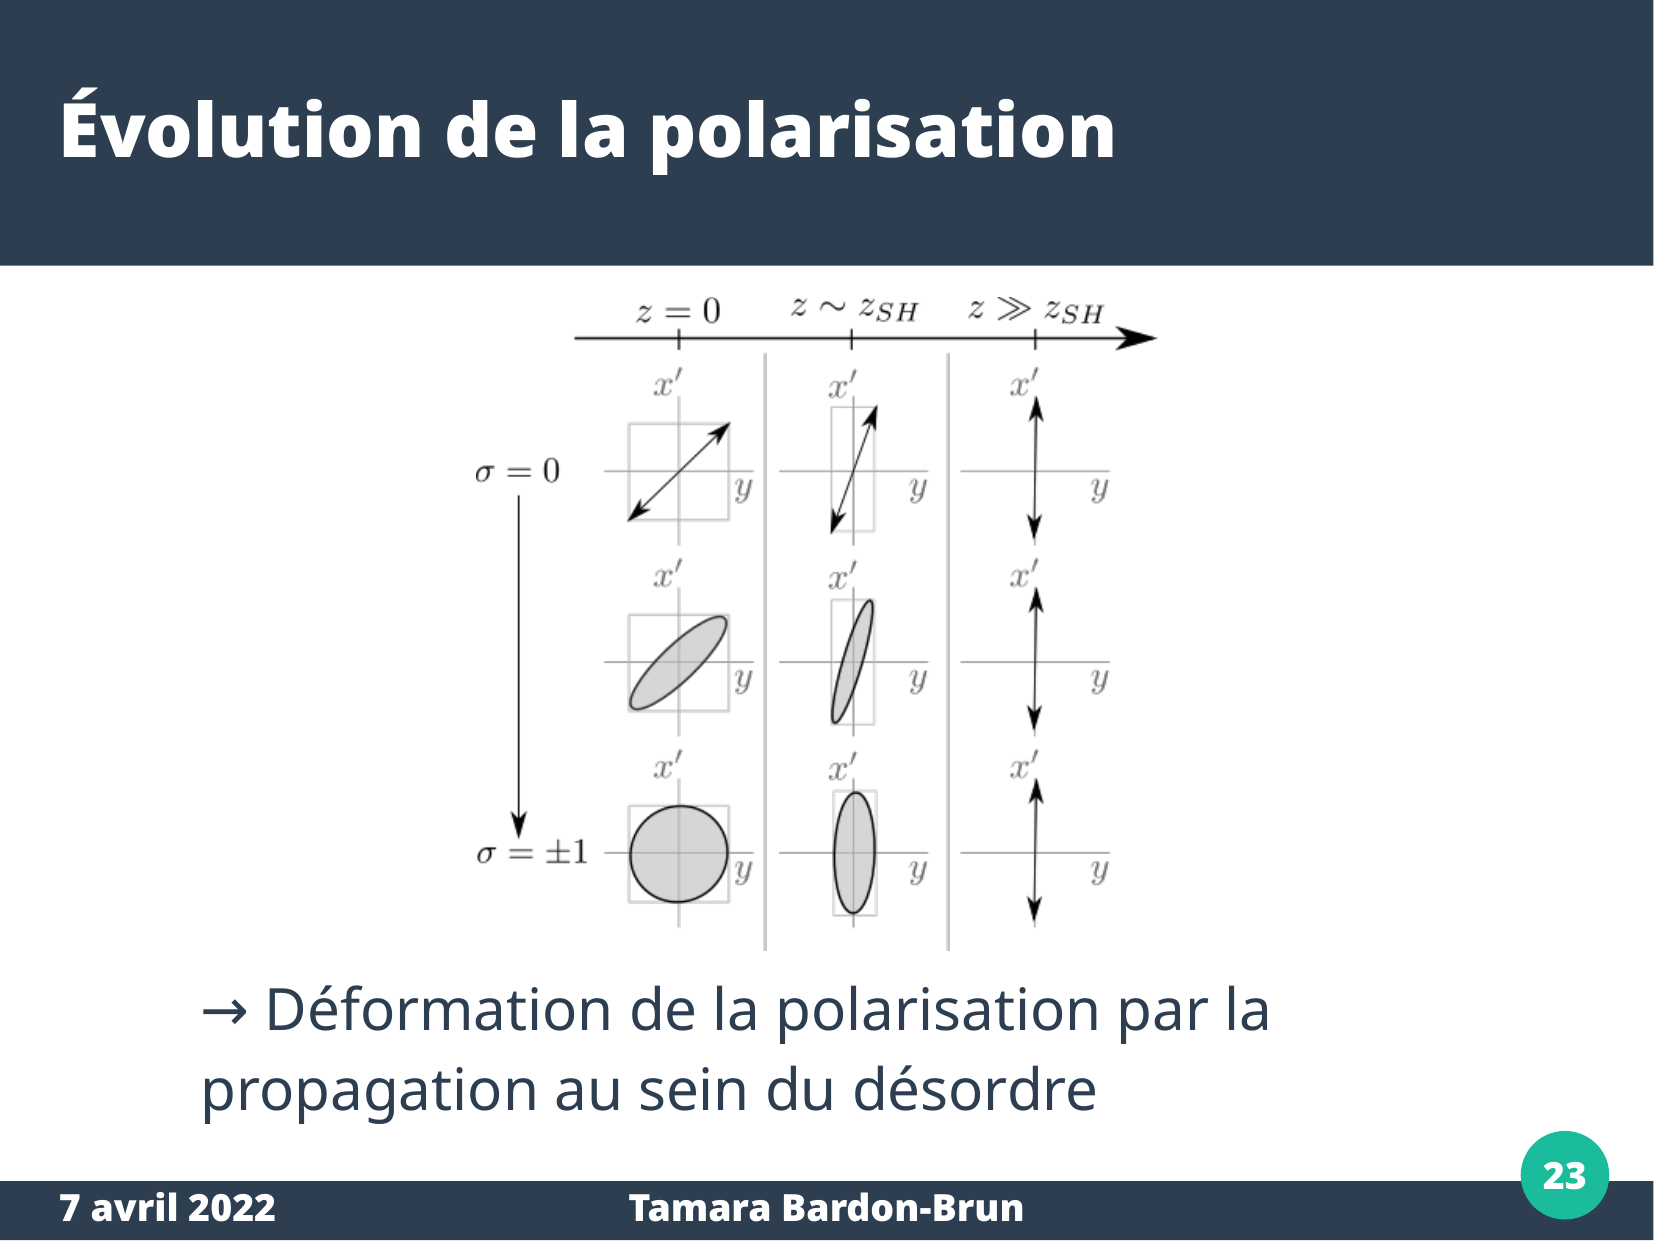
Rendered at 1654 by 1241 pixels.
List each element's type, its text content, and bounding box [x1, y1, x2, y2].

title Évolution de la polarisation [59, 49, 1595, 207]
list → Déformation de la polarisation par la propagation au sein du désordre [59, 968, 1595, 1152]
picture [476, 297, 1158, 951]
